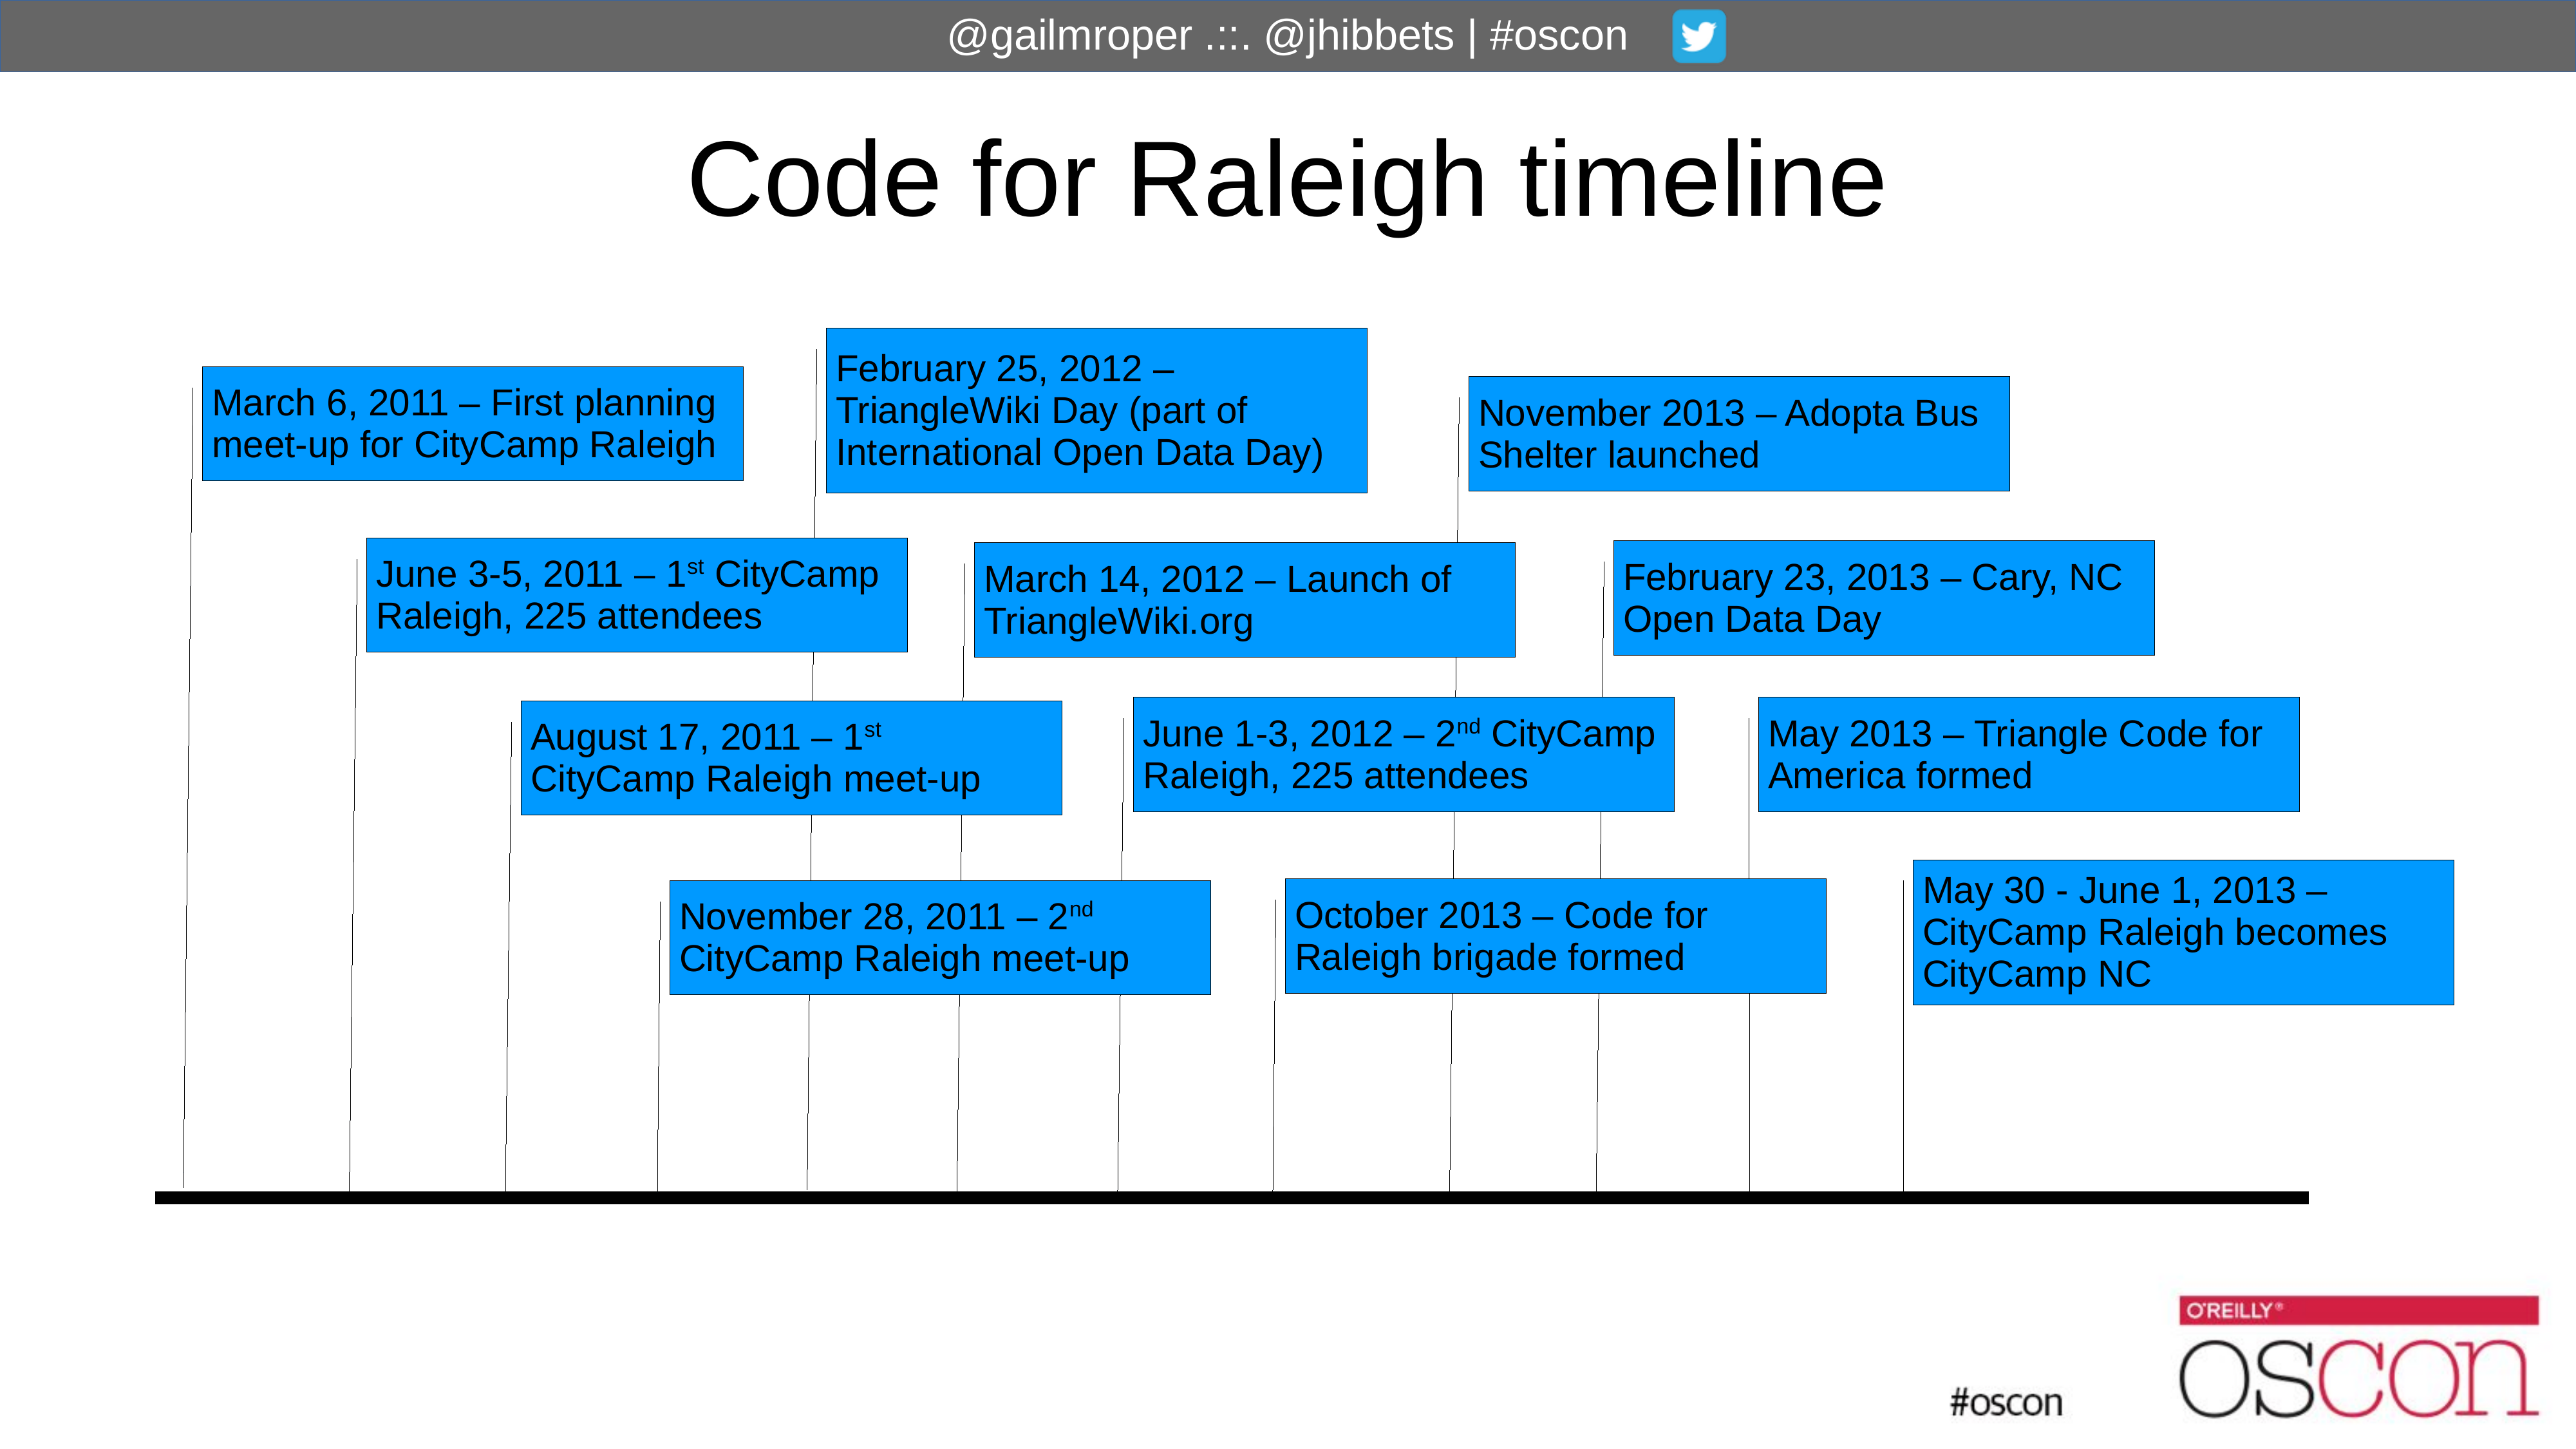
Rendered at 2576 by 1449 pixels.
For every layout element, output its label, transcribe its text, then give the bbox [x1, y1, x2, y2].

text_box May 2013 – Triangle Code for America formed [1758, 697, 2299, 811]
text_box June 1-3, 2012 – 2nd CityCamp Raleigh, 225 attendees [1133, 697, 1675, 811]
picture [1, 1, 2575, 71]
text_box March 14, 2012 – Launch of TriangleWiki.org [974, 543, 1516, 657]
text_box May 30 - June 1, 2013 – CityCamp Raleigh becomes CityCamp NC [1913, 860, 2454, 1005]
text_box March 6, 2011 – First planning meet-up for CityCamp Raleigh [202, 366, 744, 481]
text_box February 25, 2012 – TriangleWiki Day (part of International Open Data Day) [826, 328, 1368, 493]
title Code for Raleigh timeline [129, 57, 2447, 300]
text_box June 3-5, 2011 – 1st CityCamp Raleigh, 225 attendees [367, 538, 908, 652]
text_box November 28, 2011 – 2nd CityCamp Raleigh meet-up [670, 880, 1211, 995]
text_box February 23, 2013 – Cary, NC Open Data Day [1613, 541, 2154, 655]
text_box November 2013 – Adopta Bus Shelter launched [1469, 377, 2009, 491]
picture [1137, 30, 1149, 47]
text_box August 17, 2011 – 1st CityCamp Raleigh meet-up [521, 701, 1062, 815]
text_box October 2013 – Code for Raleigh brigade formed [1285, 879, 1827, 993]
picture [996, 30, 1008, 47]
picture [0, 72, 2576, 1449]
